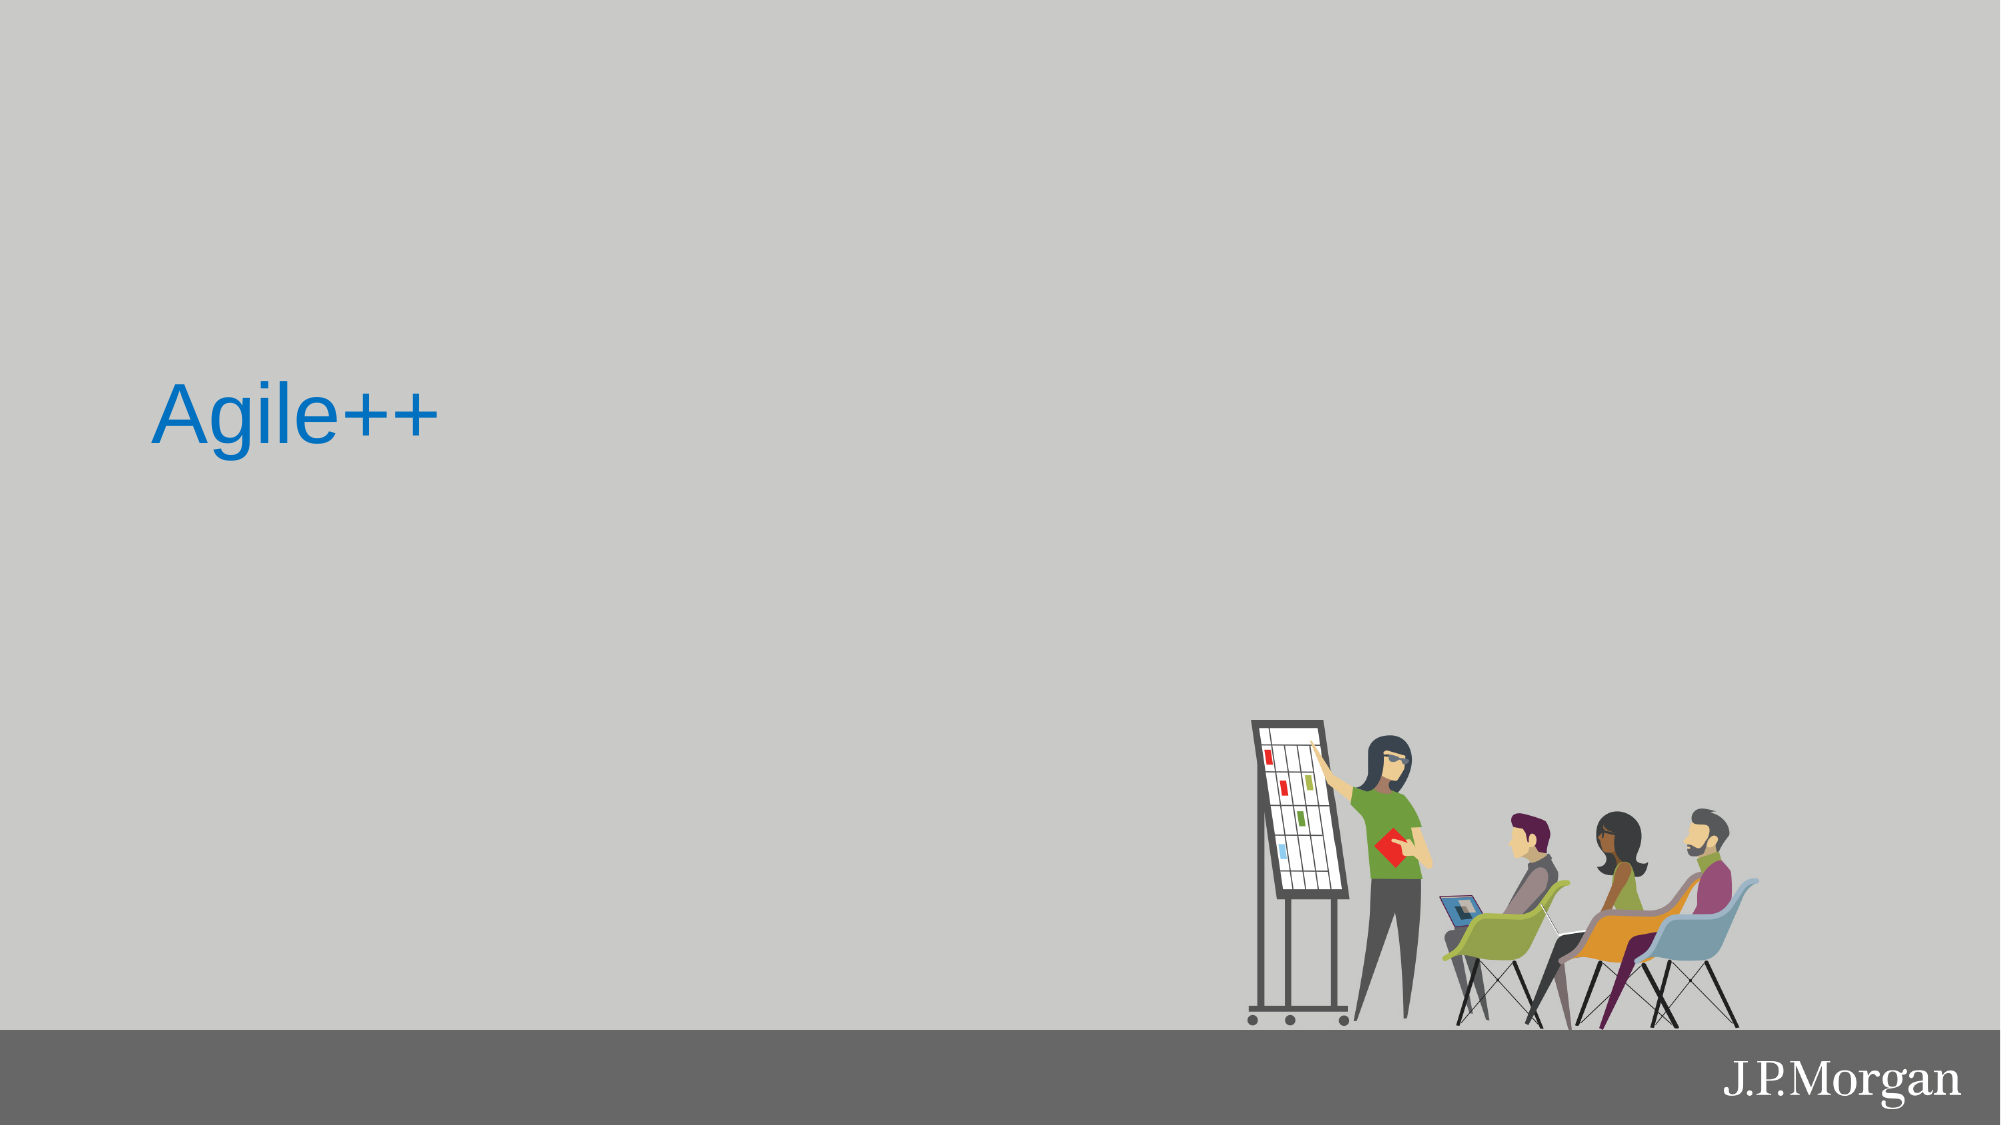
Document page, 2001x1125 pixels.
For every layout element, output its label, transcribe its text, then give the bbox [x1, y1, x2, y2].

picture [0, 0, 2001, 1125]
title Agile++ [136, 1, 1862, 470]
